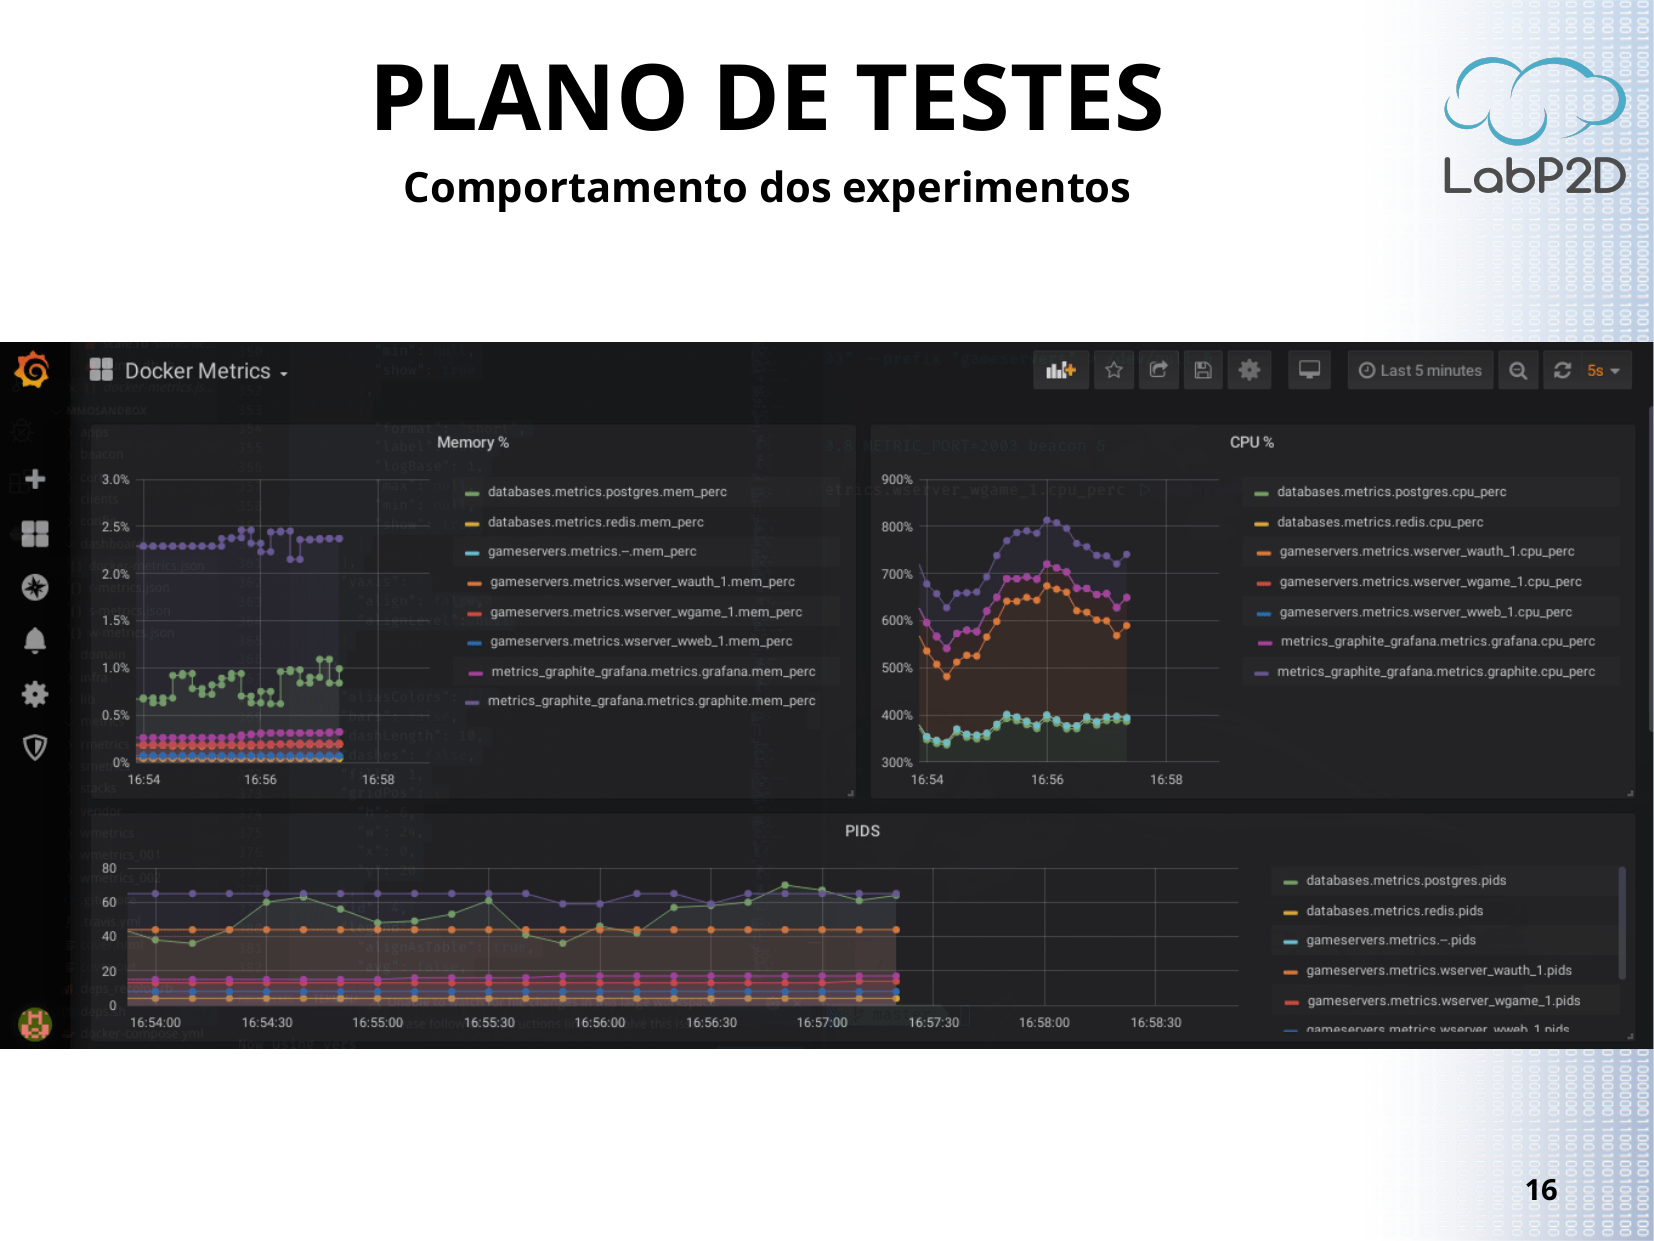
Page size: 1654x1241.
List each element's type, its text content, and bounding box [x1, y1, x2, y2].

picture [0, 1, 1654, 1240]
title PLANO DE TESTES Comportamento dos experimentos [82, 19, 1453, 227]
